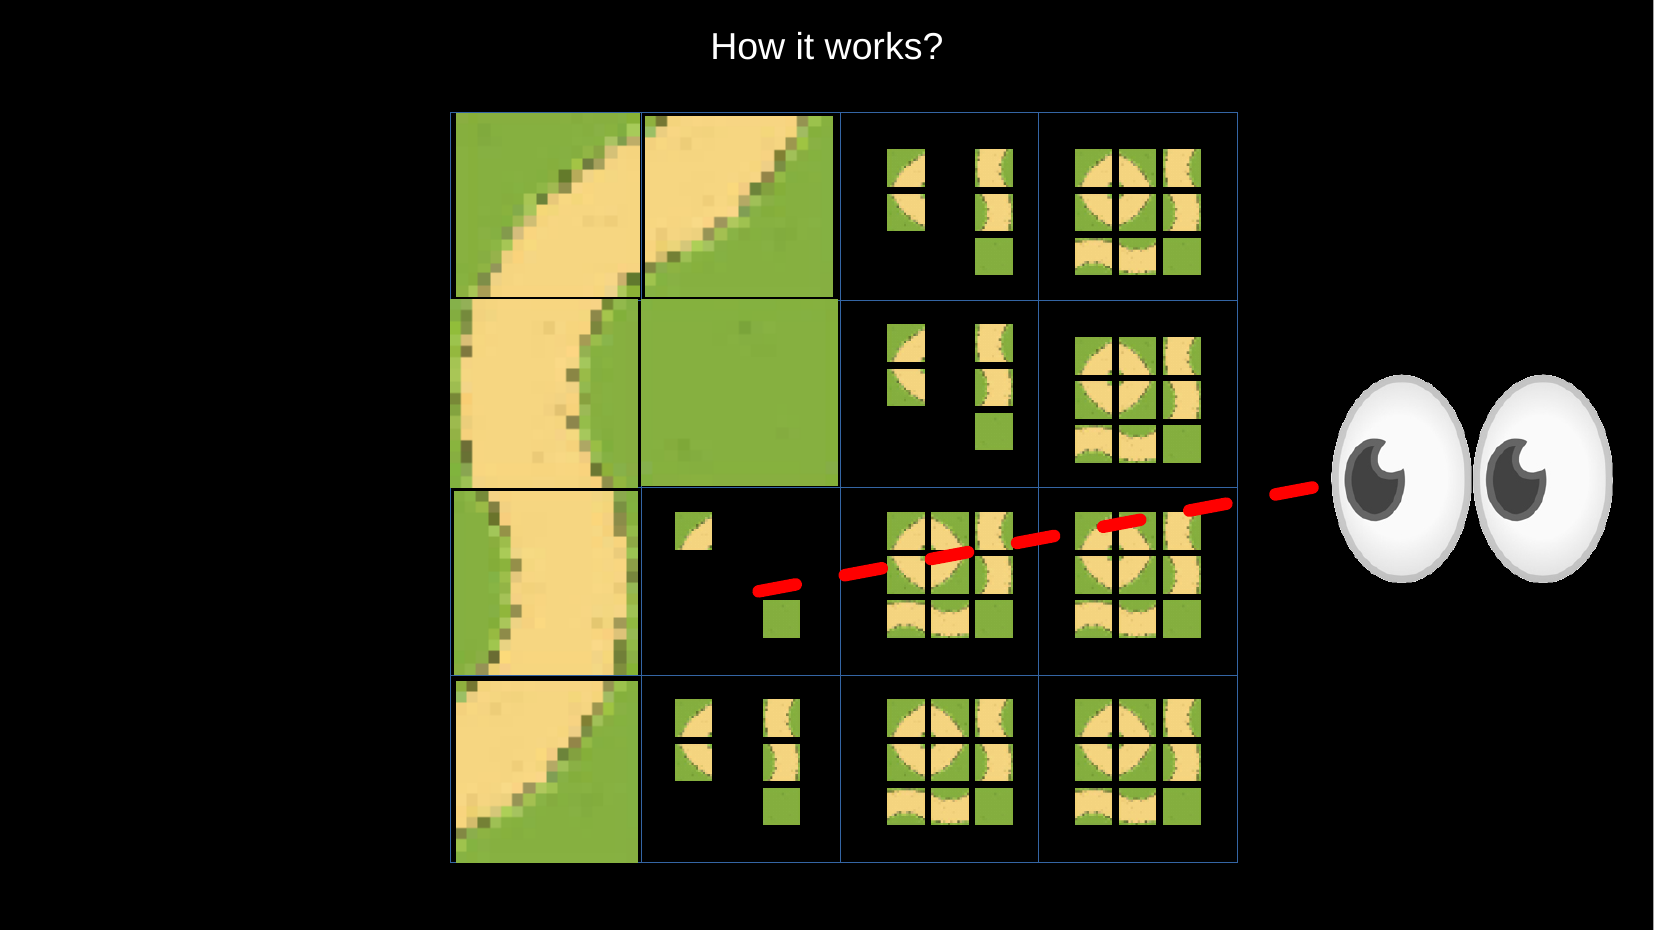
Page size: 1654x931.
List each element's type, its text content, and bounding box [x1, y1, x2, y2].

picture [1075, 337, 1112, 375]
picture [887, 512, 925, 550]
picture [1119, 337, 1156, 375]
picture [931, 788, 969, 826]
picture [887, 556, 925, 594]
picture [975, 556, 1013, 594]
picture [1075, 512, 1112, 550]
picture [975, 413, 1013, 451]
picture [1163, 149, 1201, 187]
picture [887, 600, 925, 638]
picture [1075, 788, 1112, 826]
picture [1119, 425, 1156, 463]
picture [975, 238, 1013, 275]
picture [1163, 699, 1201, 737]
picture [1075, 425, 1112, 463]
picture [1119, 600, 1156, 638]
picture [450, 299, 638, 488]
picture [1075, 149, 1112, 187]
picture [1119, 381, 1156, 419]
picture [641, 299, 838, 487]
picture [931, 512, 969, 550]
picture [1119, 699, 1156, 737]
picture [1075, 556, 1112, 594]
picture [1119, 194, 1156, 231]
picture [1163, 600, 1201, 638]
picture [675, 699, 712, 737]
picture [454, 491, 638, 676]
picture [1163, 425, 1201, 463]
picture [1163, 556, 1201, 594]
picture [763, 699, 800, 737]
picture [975, 744, 1013, 781]
picture [1163, 744, 1201, 781]
picture [887, 369, 925, 406]
picture [887, 788, 925, 826]
picture [1075, 238, 1112, 275]
picture [1163, 788, 1201, 826]
picture [1075, 699, 1112, 737]
picture [1163, 337, 1201, 375]
picture [1119, 744, 1156, 781]
picture [675, 744, 712, 781]
picture [1119, 788, 1156, 826]
picture [975, 369, 1013, 406]
picture [1163, 381, 1201, 419]
picture [975, 149, 1013, 187]
text_box How it works? [0, 18, 1654, 76]
picture [645, 116, 833, 297]
picture [887, 149, 925, 187]
picture [887, 699, 925, 737]
picture [887, 324, 925, 362]
picture [975, 194, 1013, 231]
picture [931, 744, 969, 781]
picture [1119, 149, 1156, 187]
picture [1119, 556, 1156, 594]
picture [1163, 194, 1201, 231]
picture [975, 699, 1013, 737]
picture [975, 324, 1013, 362]
picture [931, 699, 969, 737]
picture [763, 744, 800, 781]
picture [1331, 374, 1613, 583]
picture [456, 681, 638, 863]
picture [887, 744, 925, 781]
picture [1119, 512, 1156, 550]
picture [1163, 238, 1201, 275]
picture [1075, 744, 1112, 781]
picture [1075, 381, 1112, 419]
picture [931, 559, 969, 594]
picture [975, 600, 1013, 638]
picture [975, 788, 1013, 826]
picture [1119, 238, 1156, 275]
picture [975, 512, 1013, 550]
picture [456, 113, 640, 297]
picture [1075, 600, 1112, 638]
picture [763, 788, 800, 826]
picture [763, 600, 800, 638]
picture [1075, 194, 1112, 231]
picture [887, 194, 925, 231]
picture [675, 512, 712, 550]
picture [931, 600, 969, 638]
picture [1163, 512, 1201, 550]
